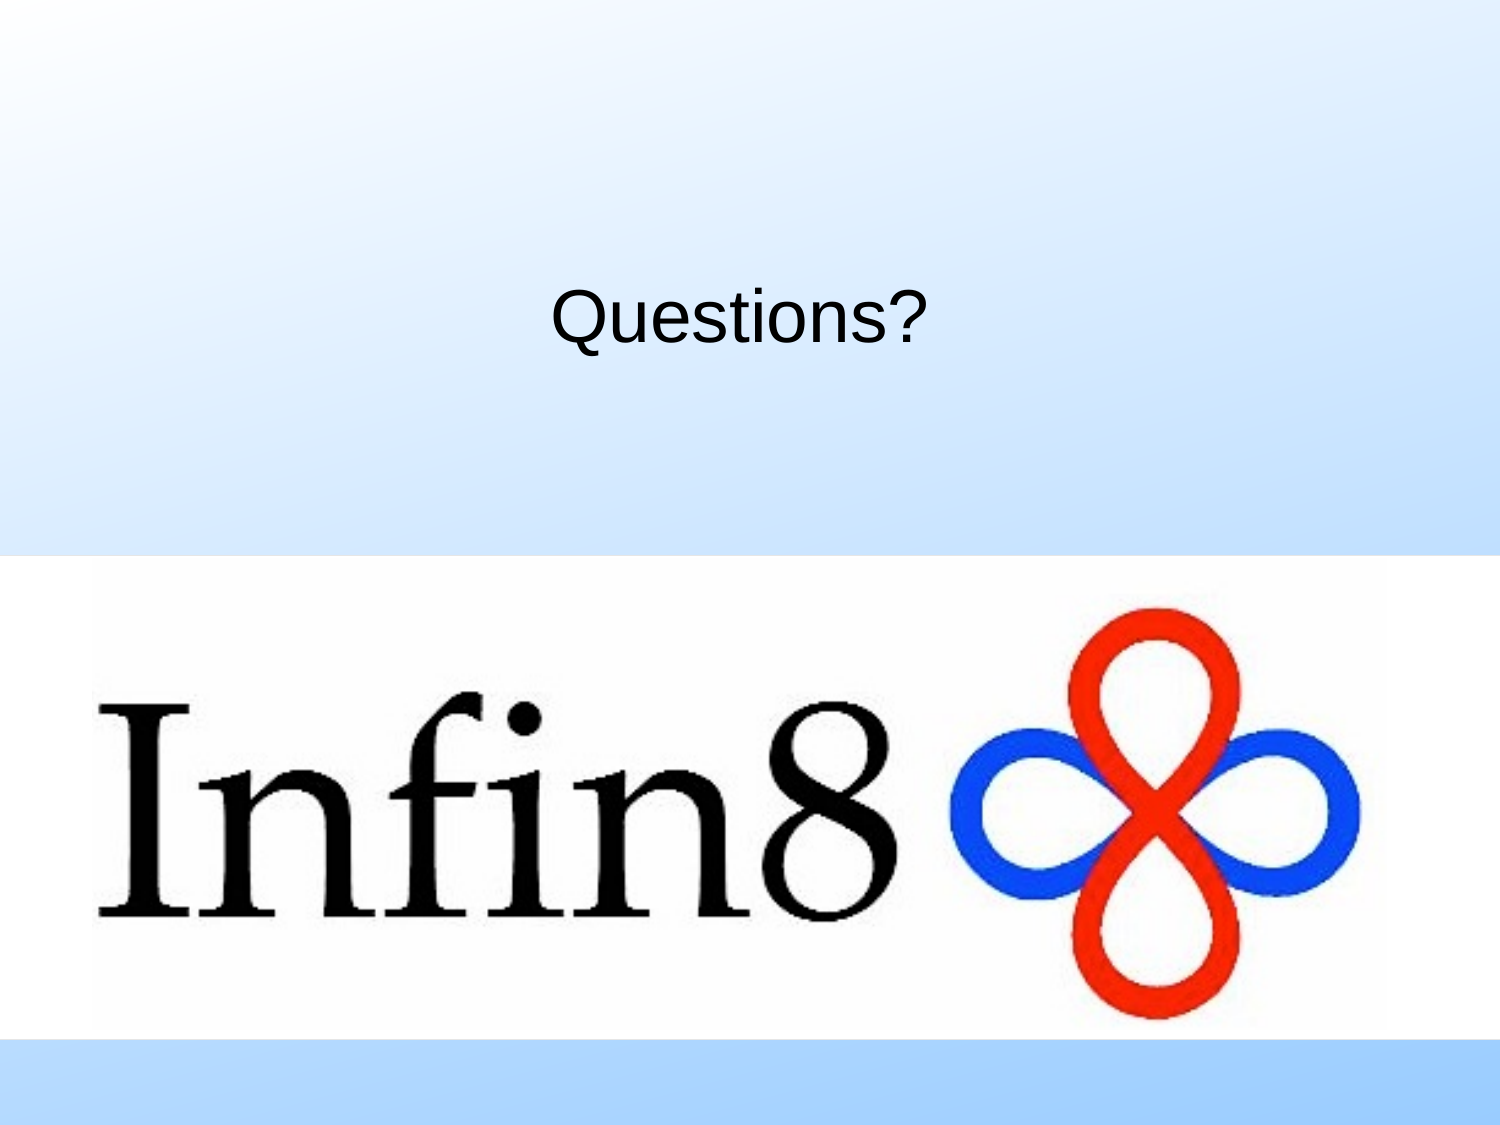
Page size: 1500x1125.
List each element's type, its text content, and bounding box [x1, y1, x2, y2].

text_box [0, 555, 1500, 1040]
text_box Questions? [535, 267, 945, 367]
picture [92, 558, 1387, 1030]
